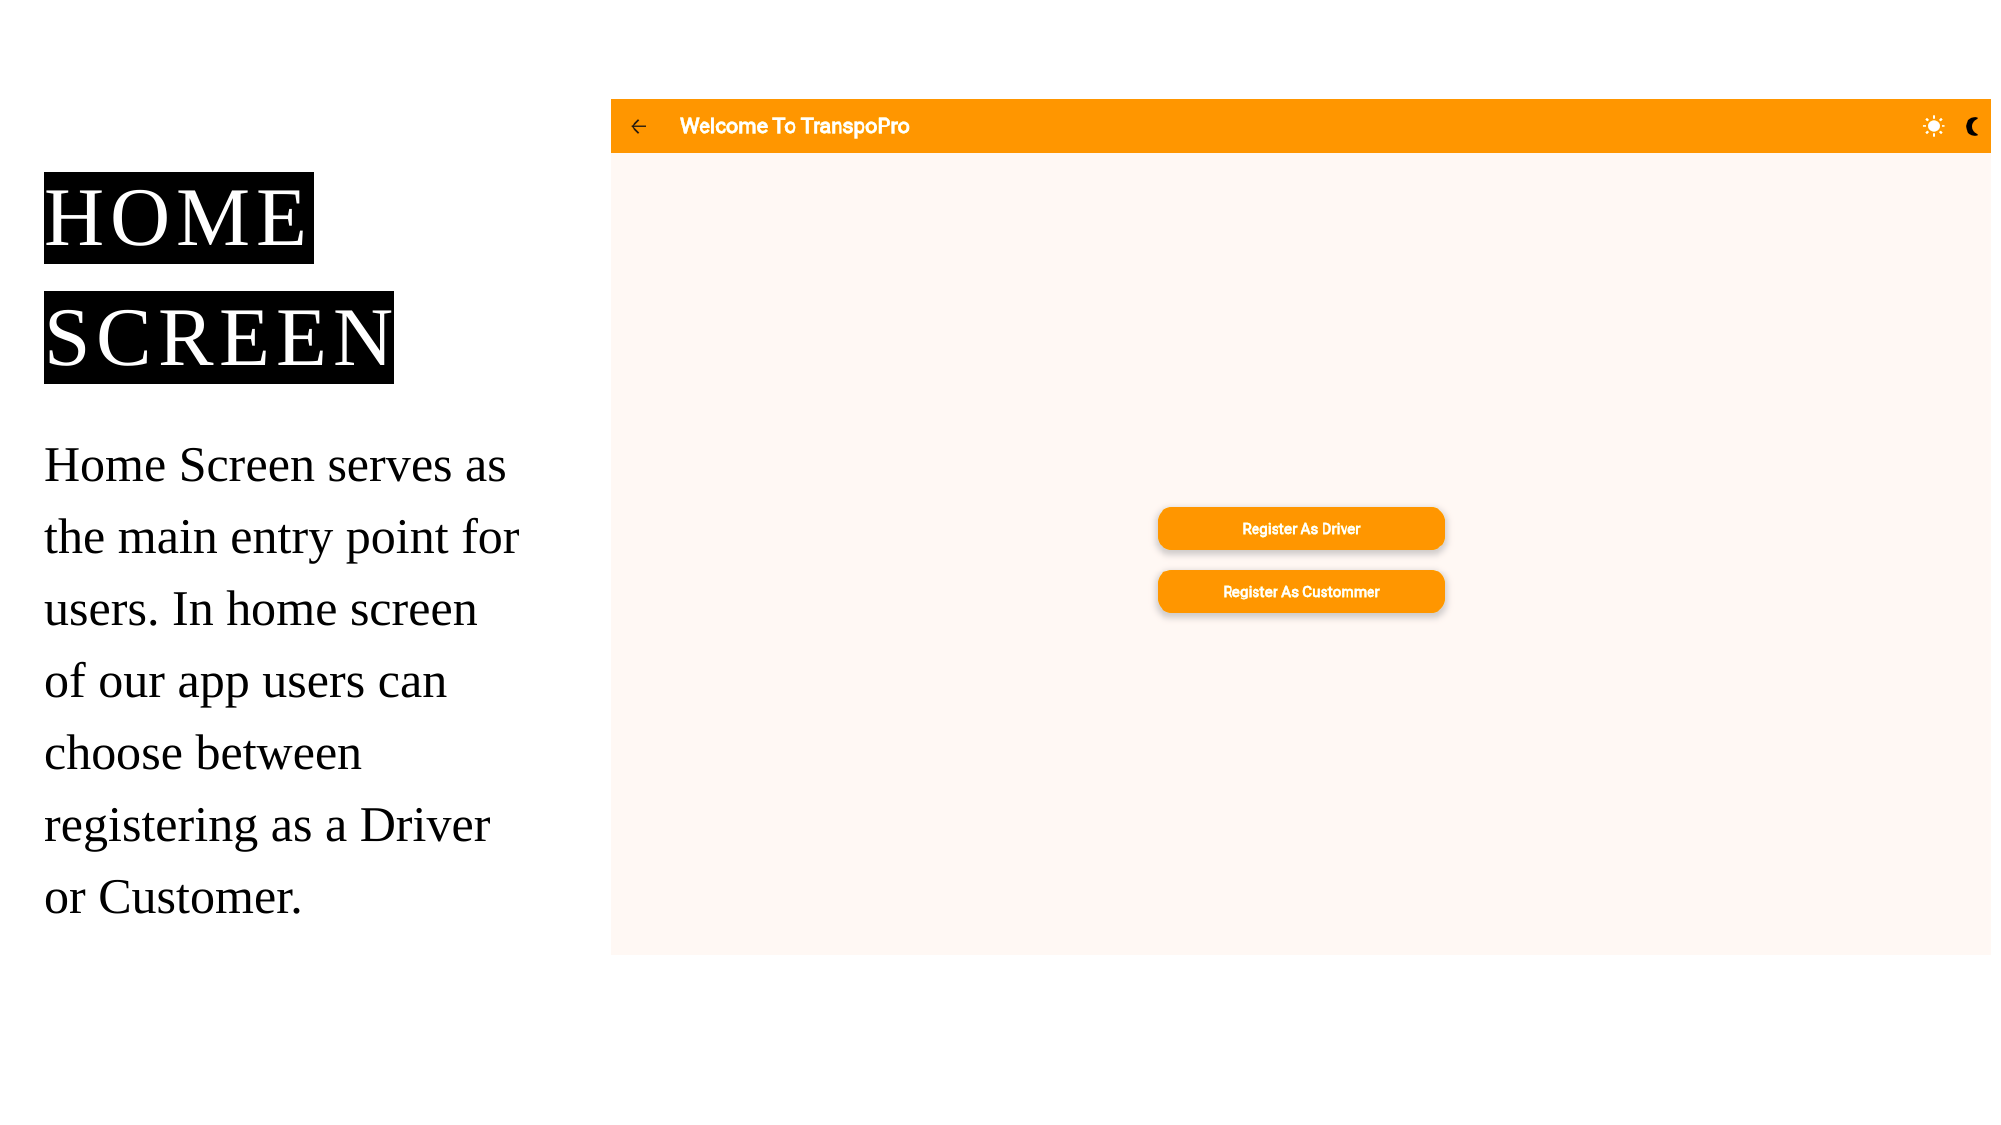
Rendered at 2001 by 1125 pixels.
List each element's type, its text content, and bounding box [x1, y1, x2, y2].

list Home Screen serves as the main entry point for users. In home screen of our app users can choose between registering as a Driver or Customer. [29, 411, 536, 935]
picture [600, 84, 1998, 955]
title Home screen [29, 108, 437, 390]
